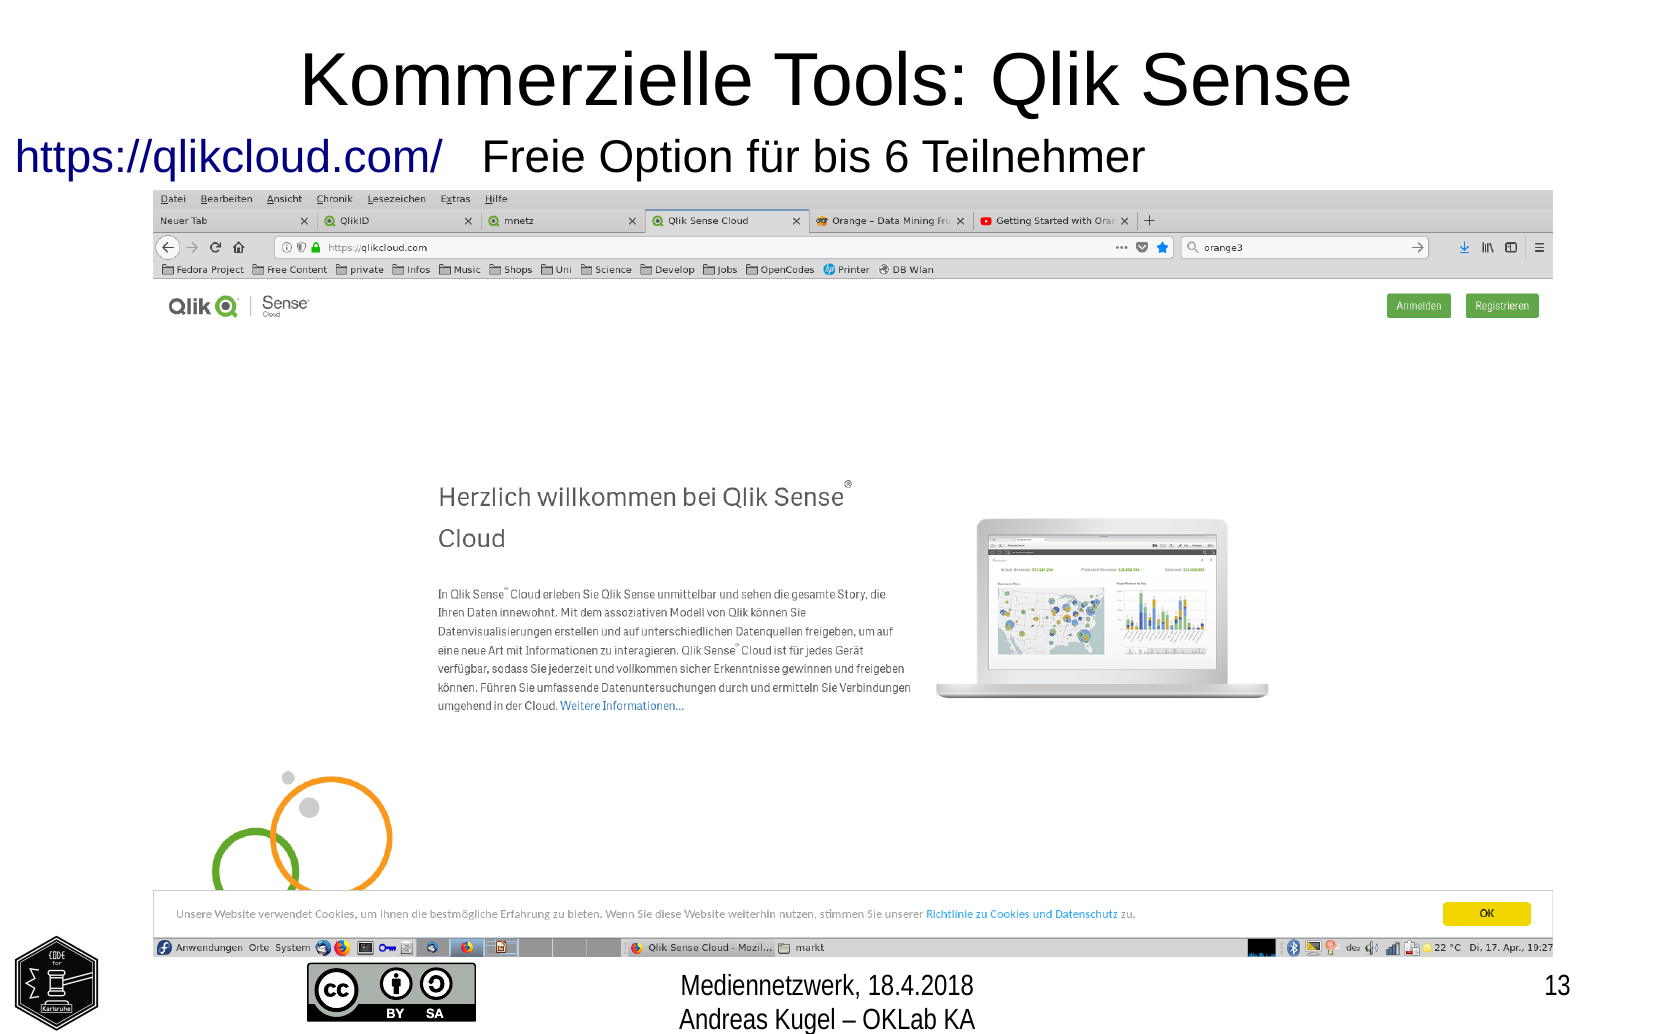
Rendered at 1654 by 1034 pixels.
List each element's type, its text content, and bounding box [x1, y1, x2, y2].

picture [153, 191, 1553, 957]
text_box https://qlikcloud.com/ Freie Option für bis 6 Teilnehmer [0, 124, 1654, 184]
title Kommerzielle Tools: Qlik Sense [82, 17, 1571, 124]
picture [6, 933, 107, 1033]
